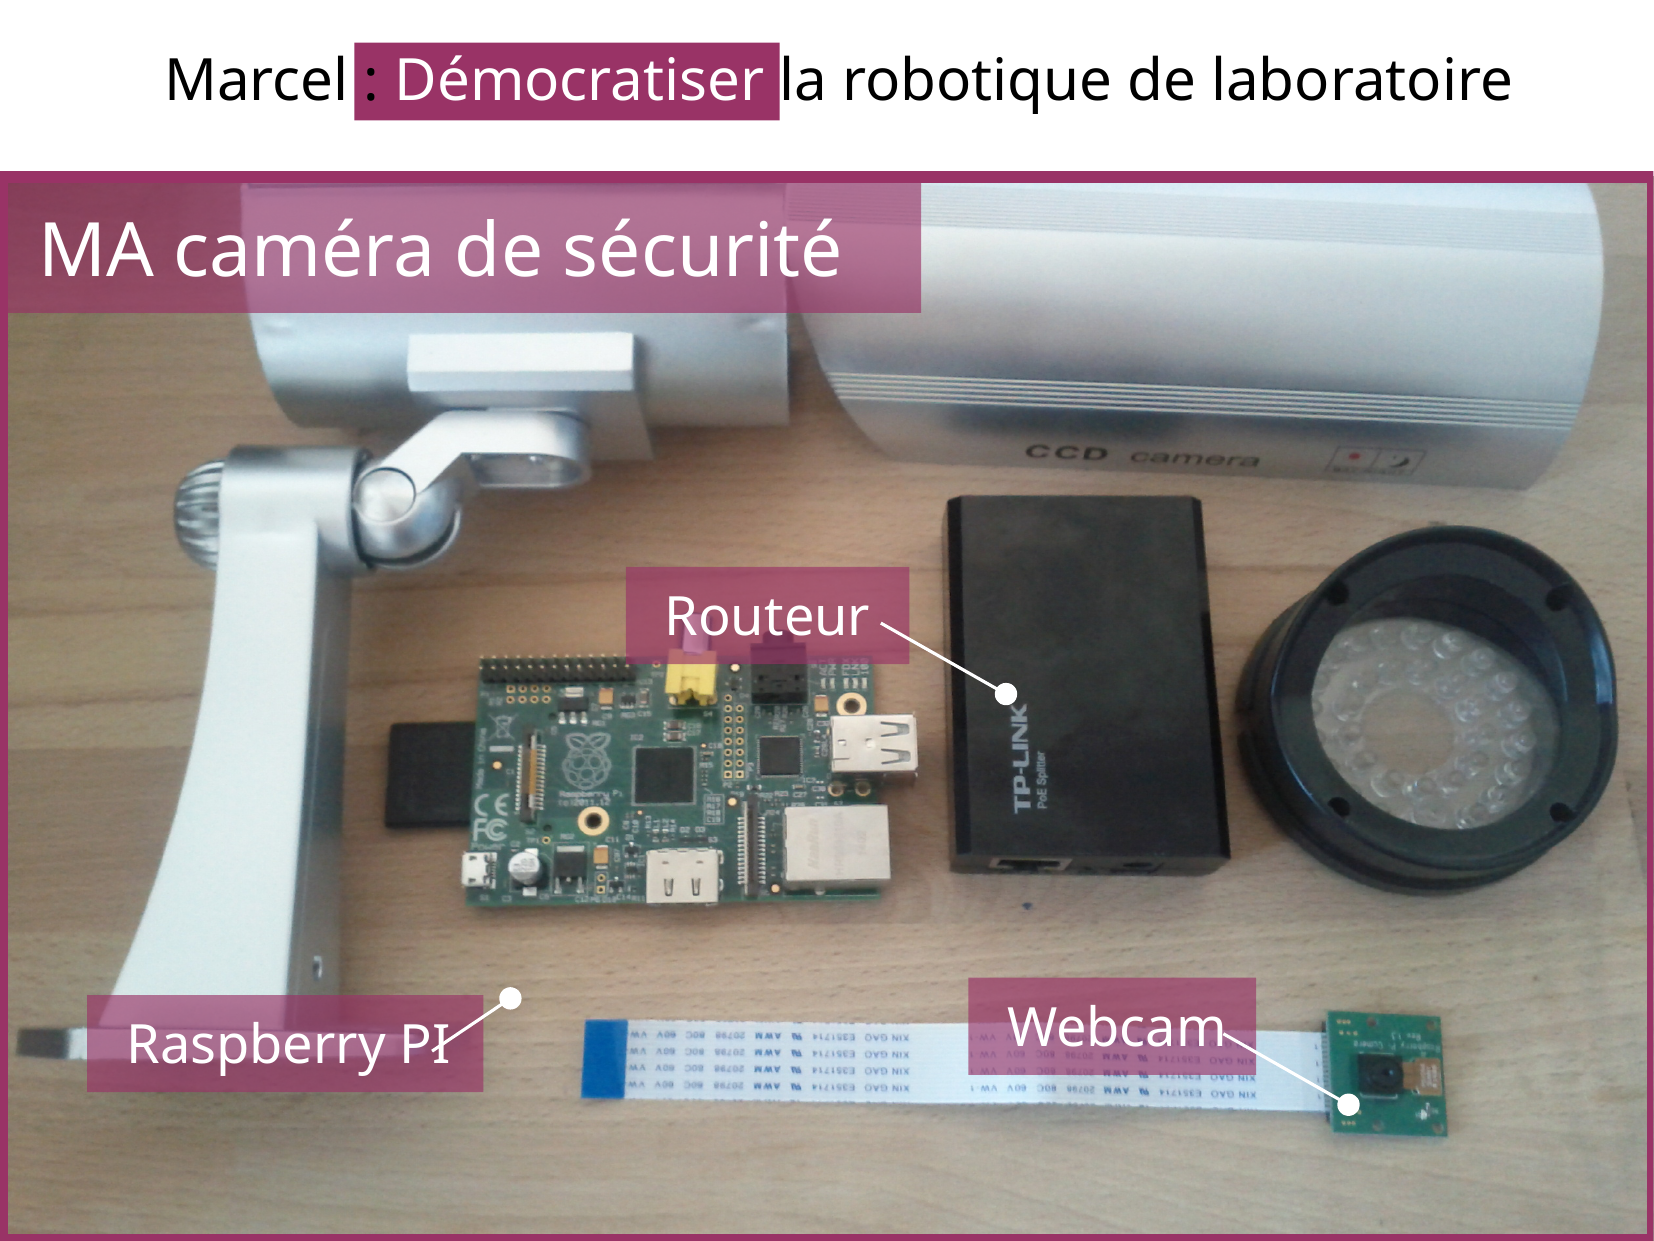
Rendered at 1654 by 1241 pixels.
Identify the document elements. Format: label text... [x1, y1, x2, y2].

picture [8, 183, 1647, 1234]
text_box MA caméra de sécurité [23, 188, 919, 302]
text_box Webcam [992, 980, 1257, 1066]
text_box Raspberry PI [111, 998, 484, 1084]
text_box [87, 995, 484, 1093]
text_box [968, 977, 1257, 1075]
text_box [1, 176, 922, 313]
title Marcel : Démocratiser la robotique de laboratoire [94, 0, 1583, 156]
text_box Routeur [649, 570, 894, 656]
text_box [625, 566, 910, 665]
